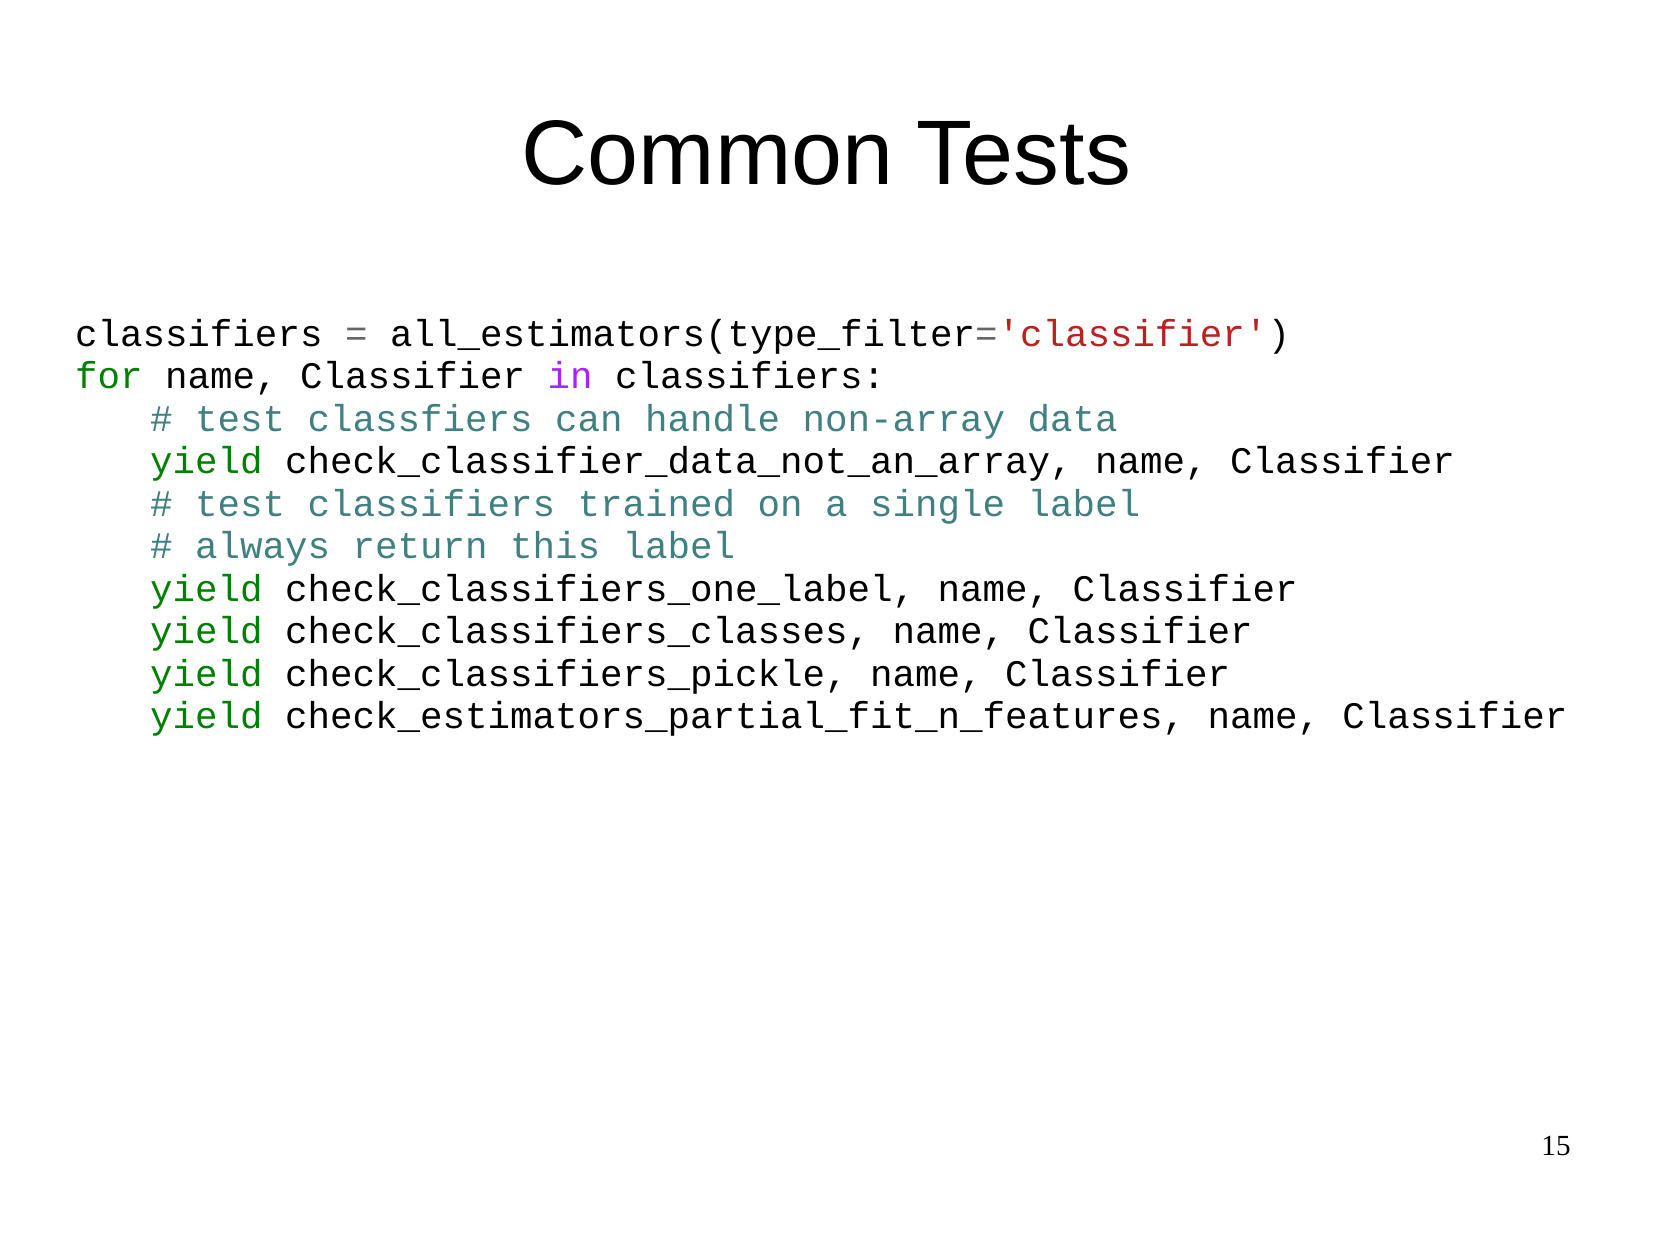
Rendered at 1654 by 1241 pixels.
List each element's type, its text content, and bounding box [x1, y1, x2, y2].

title Common Tests [82, 49, 1571, 257]
text_box classifiers = all_estimators(type_filter='classifier') for name, Classifier in classifiers: # test classfiers can handle non-array data yield check_classifier_data_not_an_array, name, Classifier # test classifiers trained on a single label # always return this label yield check_classifiers_one_label, name, Classifier yield check_classifiers_classes, name, Classifier yield check_classifiers_pickle, name, Classifier yield check_estimators_partial_fit_n_features, name, Classifier [75, 315, 1568, 743]
